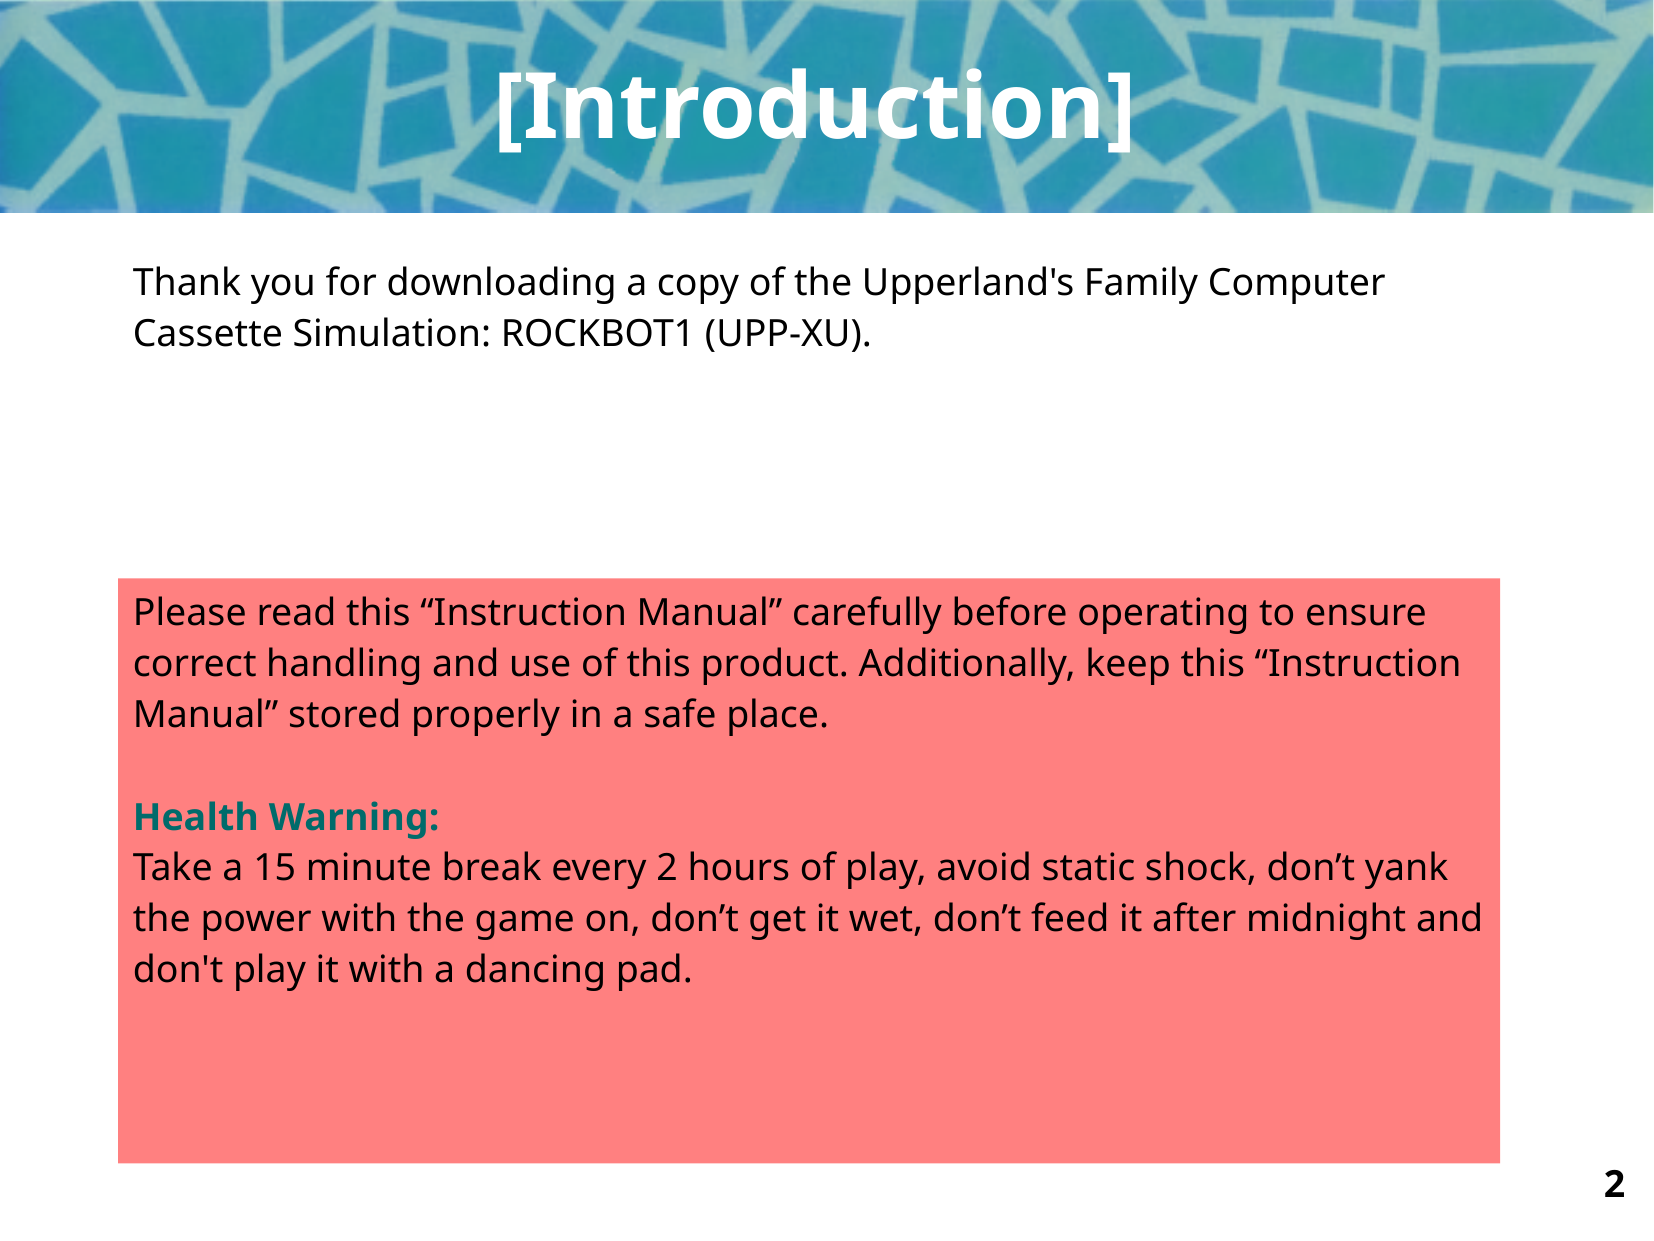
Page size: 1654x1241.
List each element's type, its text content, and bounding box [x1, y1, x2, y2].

text_box Thank you for downloading a copy of the Upperland's Family Computer Cassette Simulation: ROCKBOT1 (UPP-XU). [118, 248, 1501, 532]
picture [0, 0, 1654, 213]
text_box Please read this “Instruction Manual” carefully before operating to ensure correct handling and use of this product. Additionally, keep this “Instruction Manual” stored properly in a safe place. Health Warning: Take a 15 minute break every 2 hours of play, avoid static shock, don’t yank the power with the game on, don’t get it wet, don’t feed it after midnight and don't play it with a dancing pad. [118, 578, 1501, 1164]
title [Introduction] [70, 0, 1559, 208]
